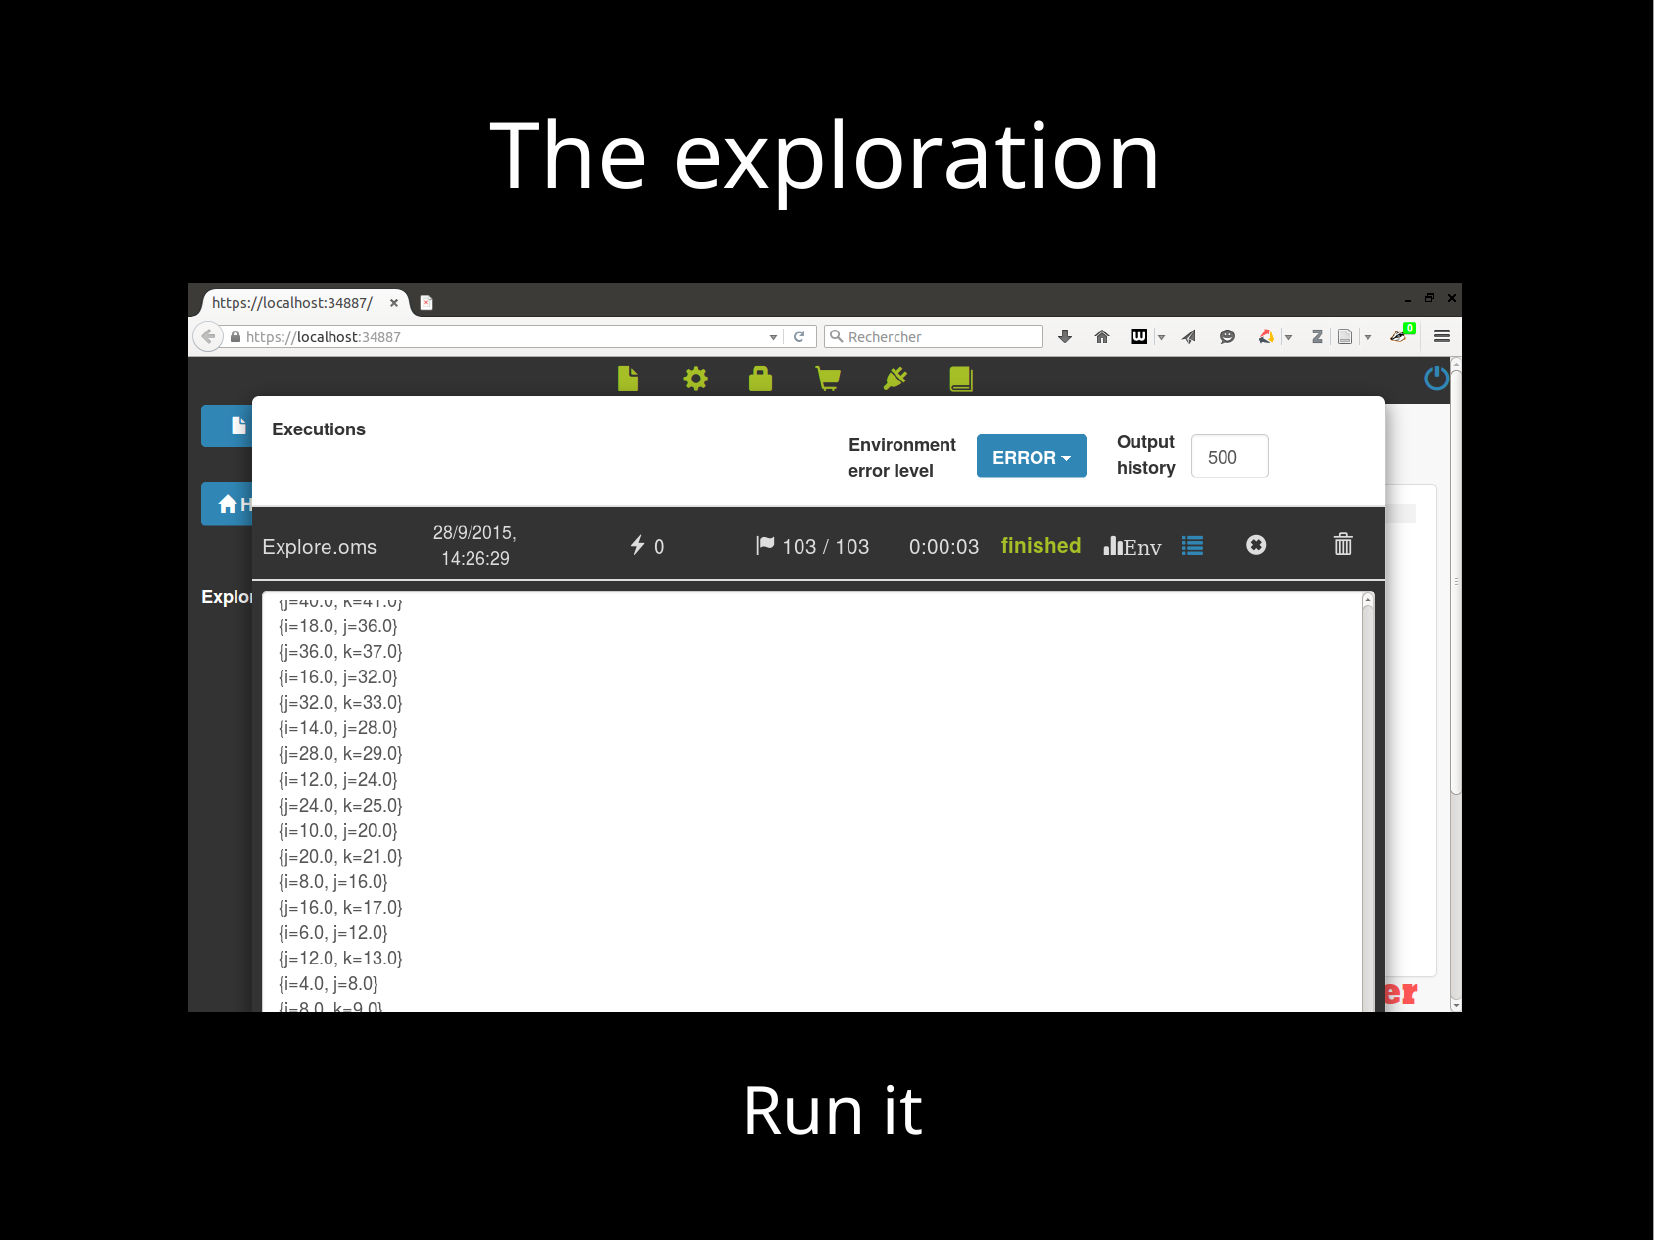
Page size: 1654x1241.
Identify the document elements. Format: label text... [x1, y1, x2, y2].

title The exploration [82, 49, 1571, 257]
list Run it [88, 1062, 1577, 1182]
picture [188, 283, 1462, 1012]
